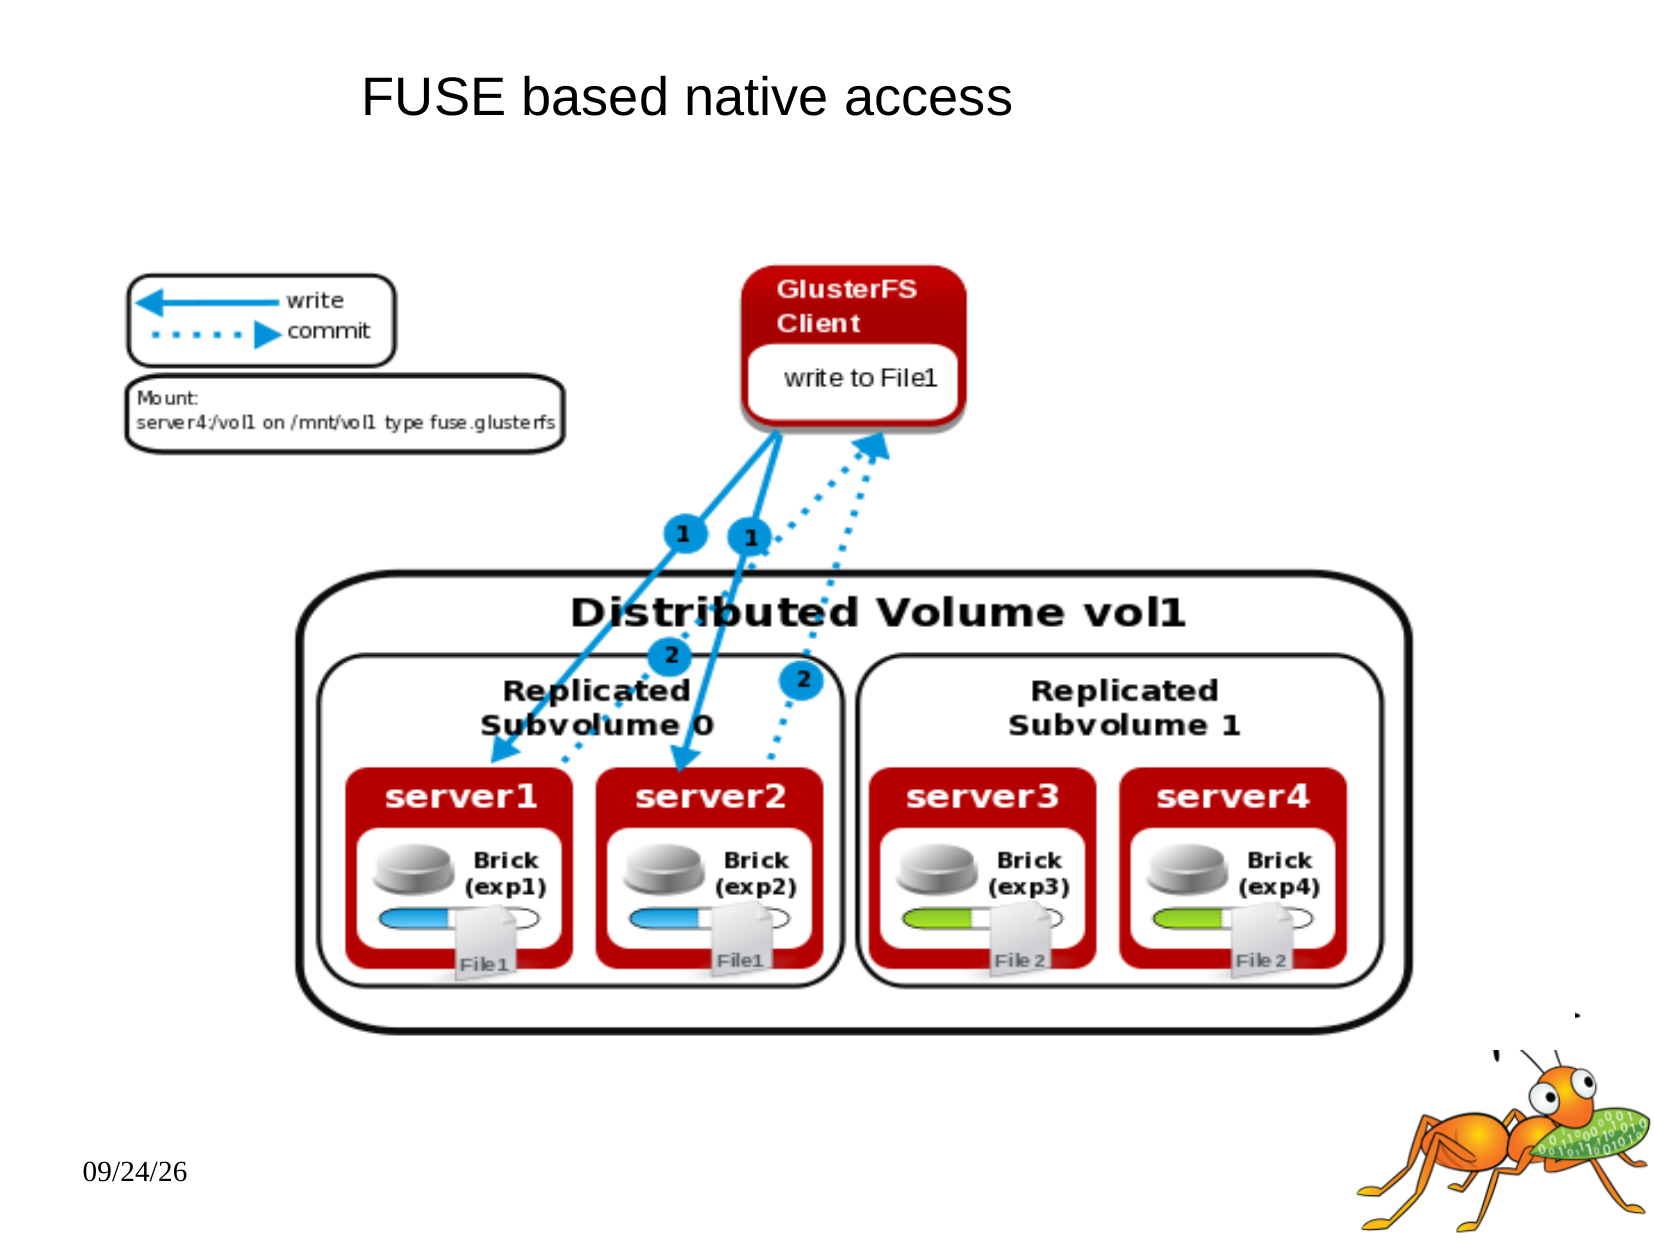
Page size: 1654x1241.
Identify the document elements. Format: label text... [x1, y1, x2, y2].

picture [73, 244, 1654, 1235]
text_box FUSE based native access [53, 59, 1323, 135]
